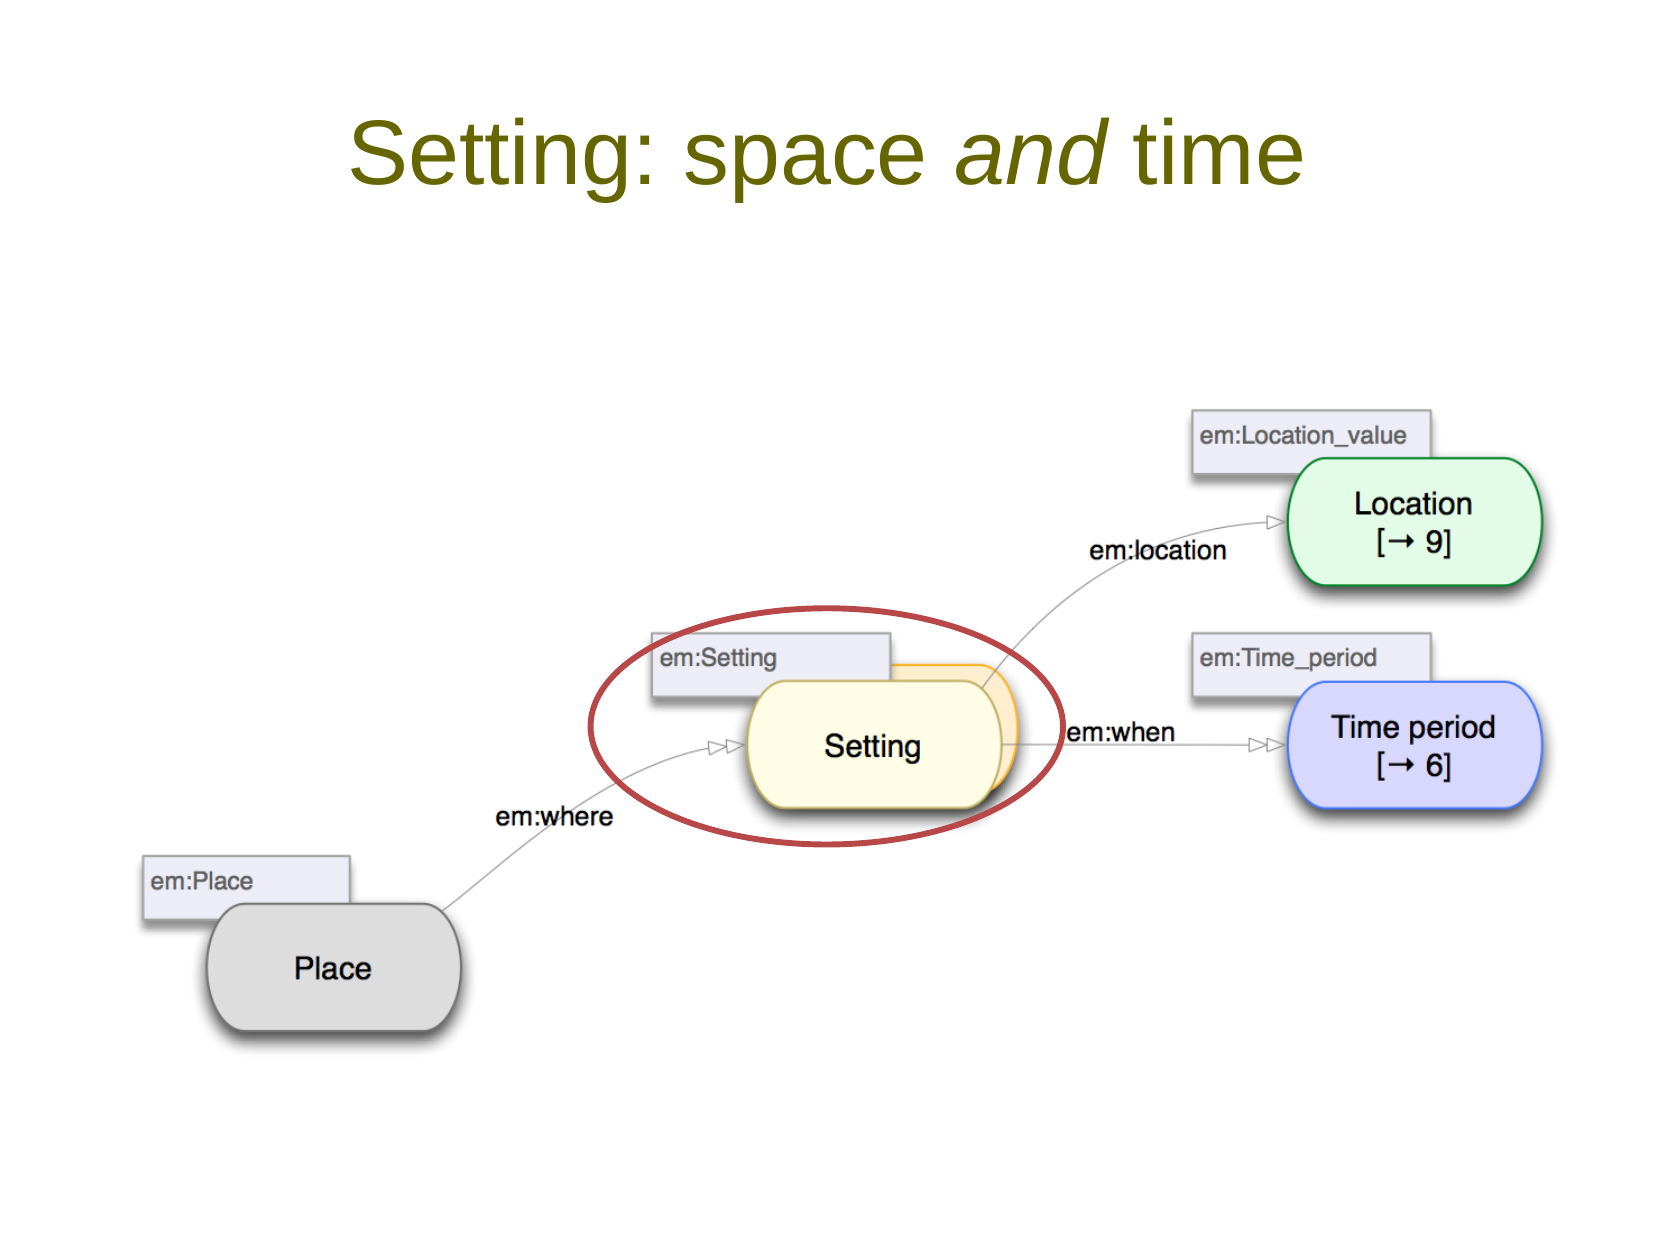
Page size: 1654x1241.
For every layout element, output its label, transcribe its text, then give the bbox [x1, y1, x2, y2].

title Setting: space and time [82, 49, 1571, 257]
picture [81, 336, 1584, 1131]
